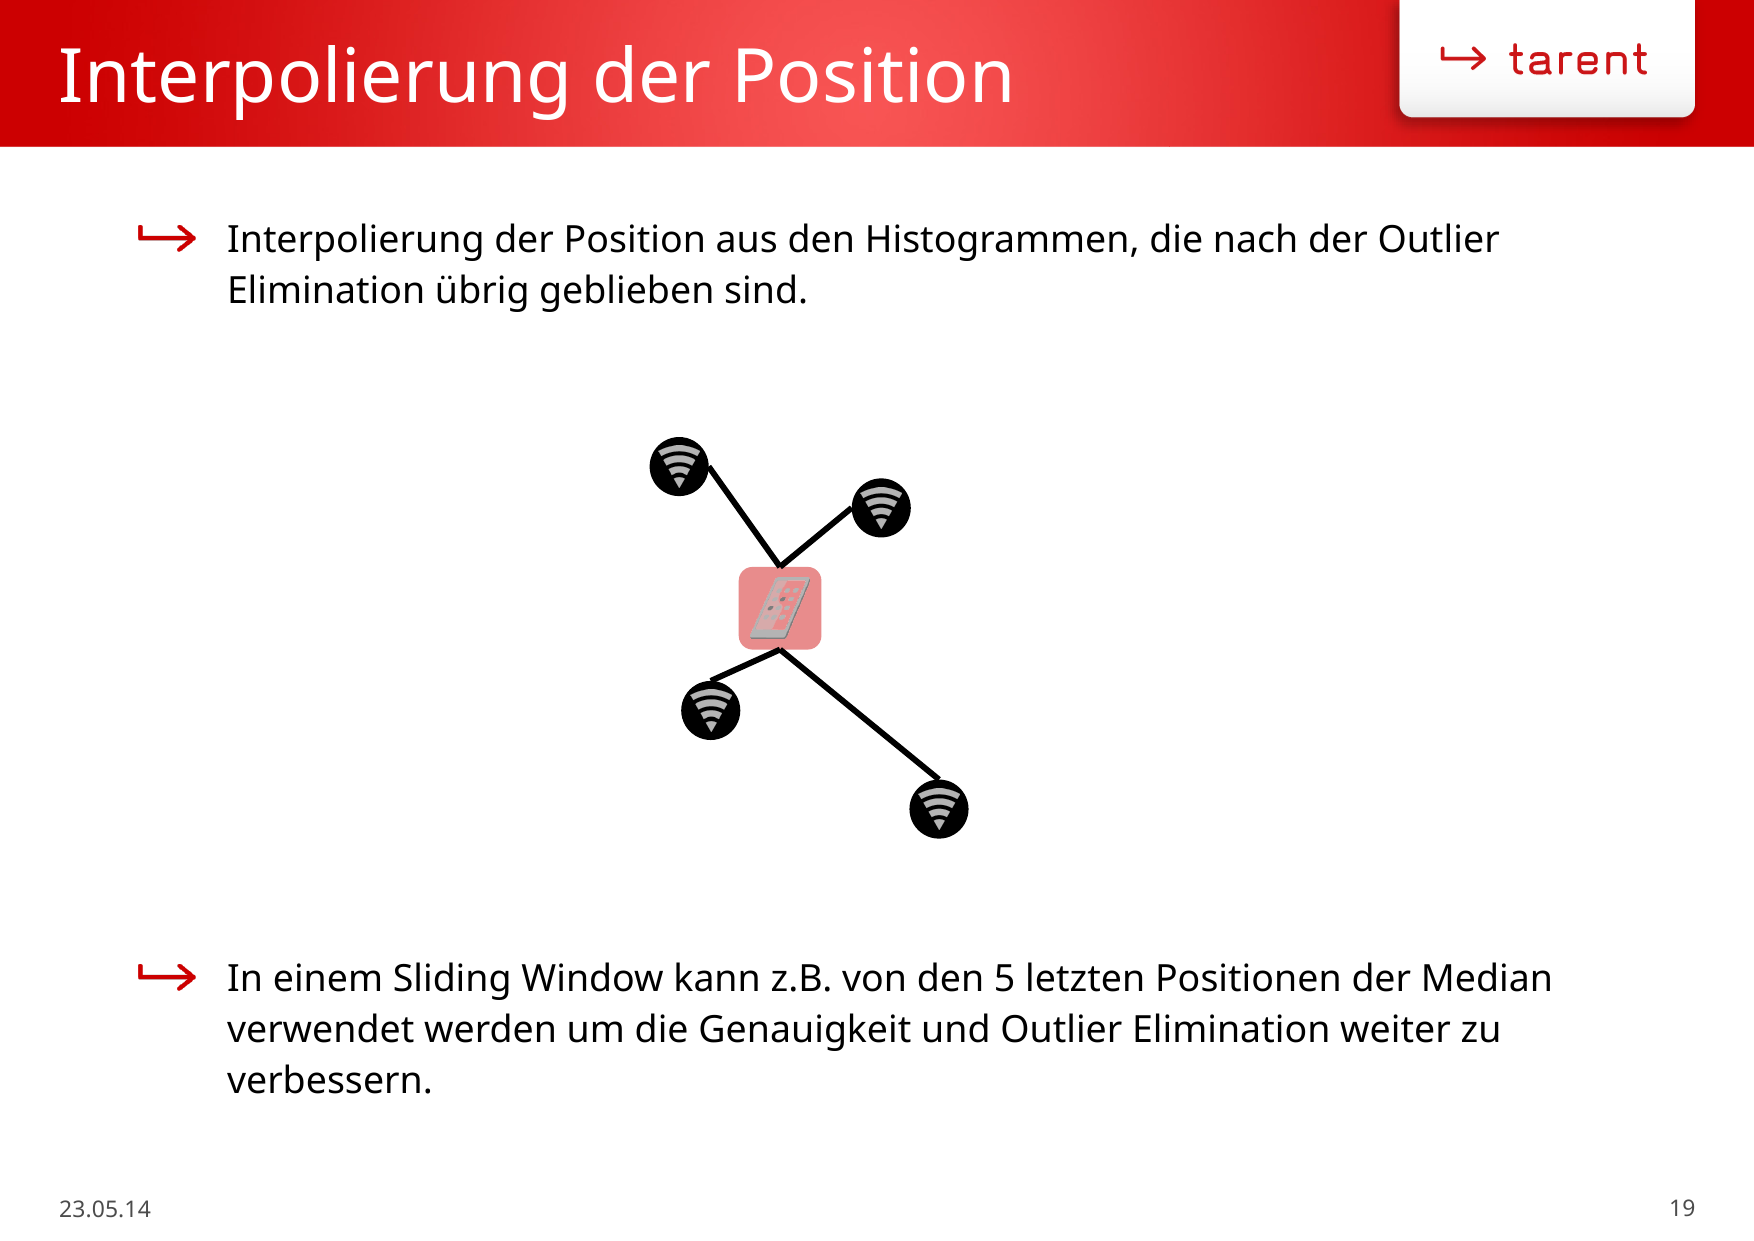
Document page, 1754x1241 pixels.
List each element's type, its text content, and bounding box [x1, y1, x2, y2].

list Interpolierung der Position aus den Histogrammen, die nach der Outlier Elimination übrig geblieben sind. In einem Sliding Window kann z.B. von den 5 letzten Positionen der Median verwendet werden um die Genauigkeit und Outlier Elimination weiter zu verbessern. [87, 212, 1667, 1134]
text_box [851, 478, 911, 538]
text_box [909, 779, 969, 839]
text_box [649, 437, 709, 497]
text_box [738, 566, 822, 650]
text_box [681, 680, 741, 741]
picture [0, 0, 1754, 1240]
title Interpolierung der Position [59, 0, 1638, 177]
